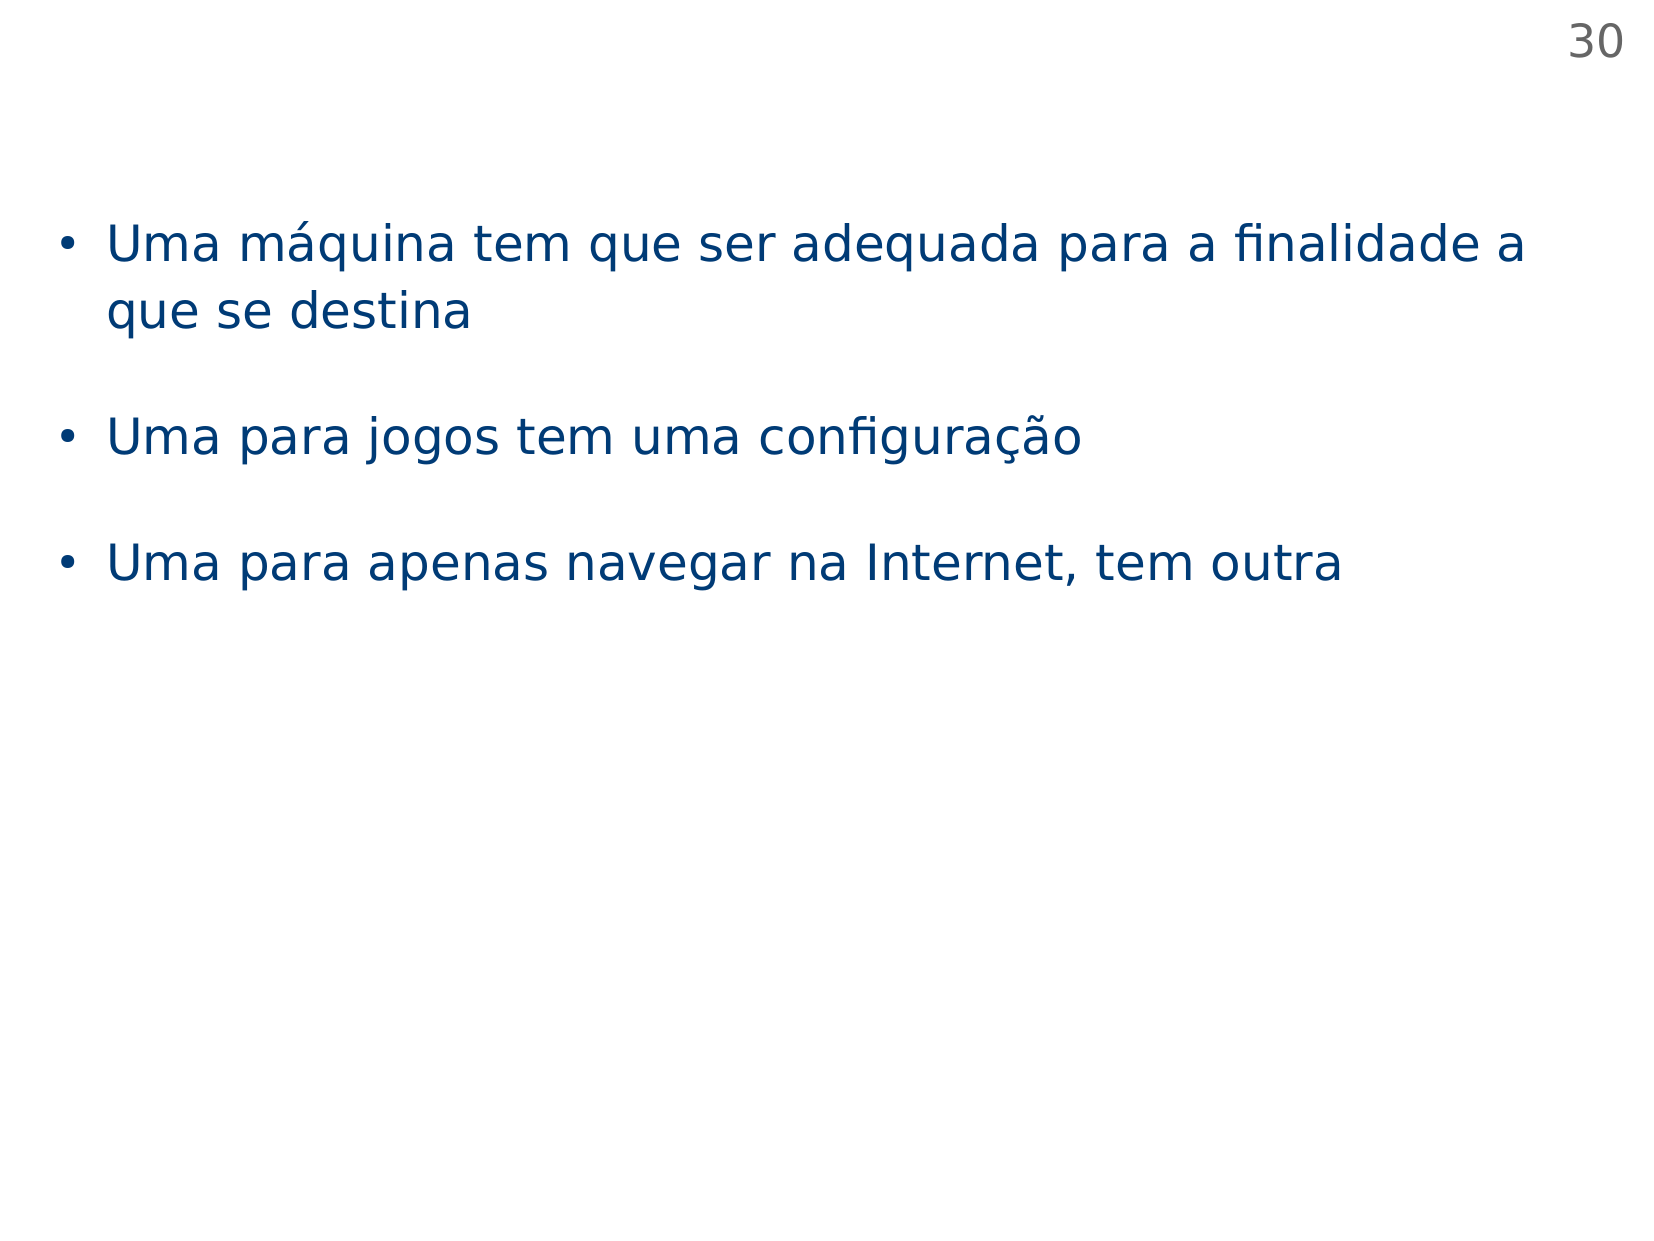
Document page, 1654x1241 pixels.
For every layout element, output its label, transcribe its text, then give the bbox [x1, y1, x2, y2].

list Uma máquina tem que ser adequada para a finalidade a que se destina Uma para jogos tem uma configuração Uma para apenas navegar na Internet, tem outra [59, 206, 1625, 1211]
